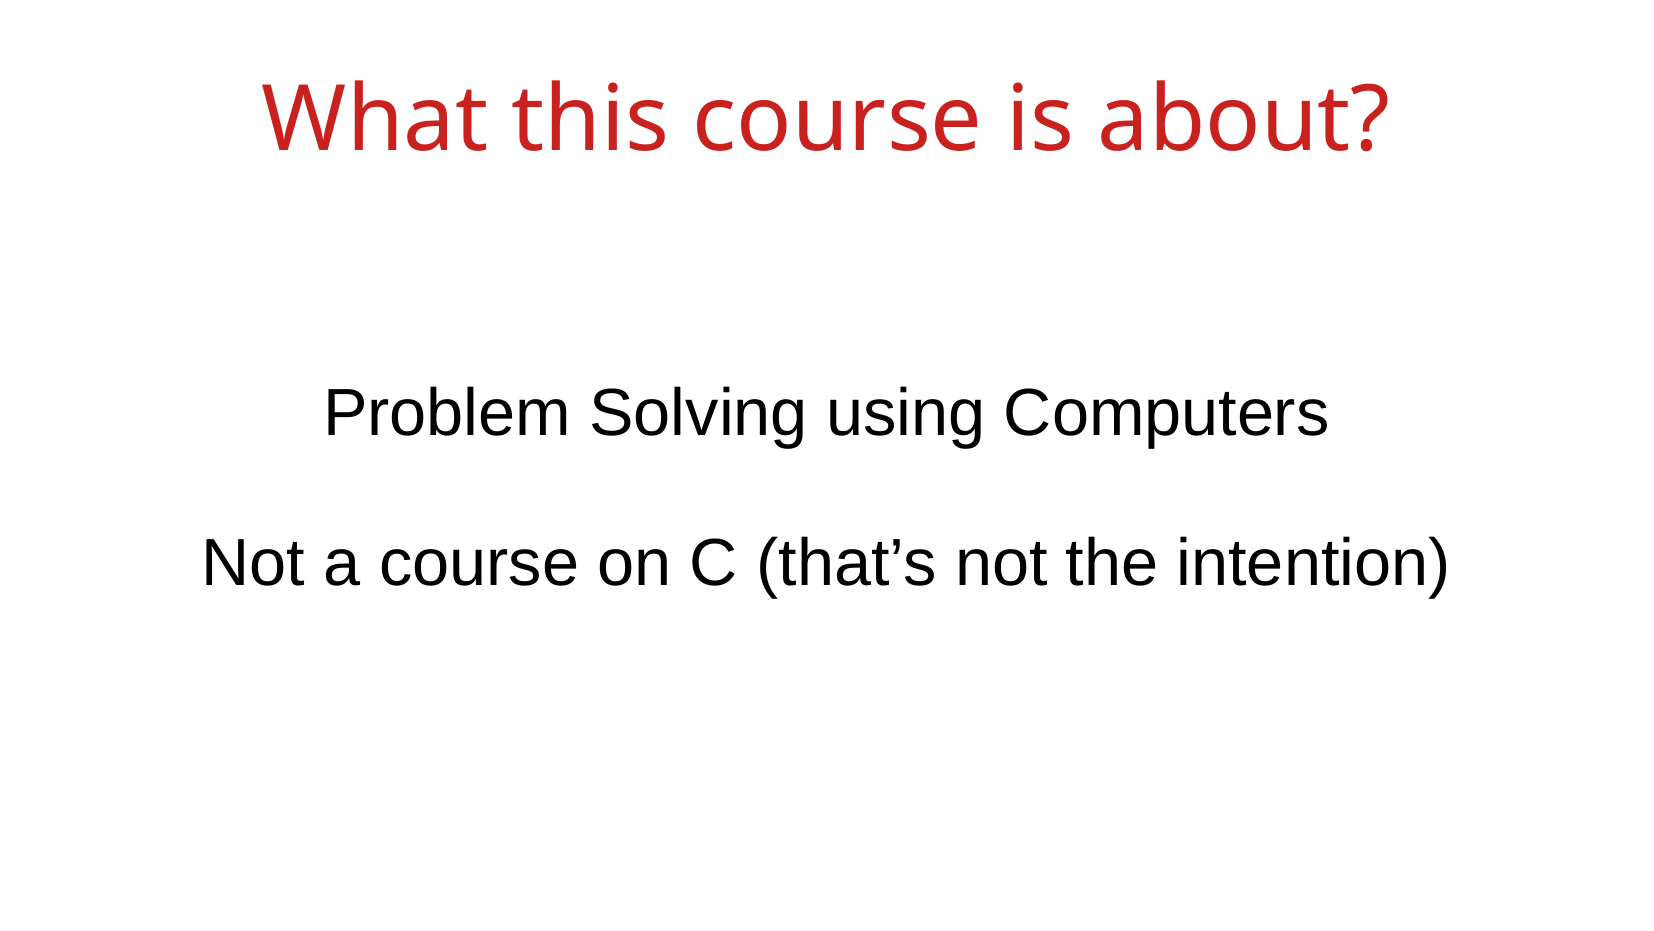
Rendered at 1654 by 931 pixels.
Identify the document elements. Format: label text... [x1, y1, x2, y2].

title What this course is about? [82, 37, 1571, 193]
subtitle Problem Solving using Computers Not a course on C (that’s not the intention) [82, 217, 1571, 758]
